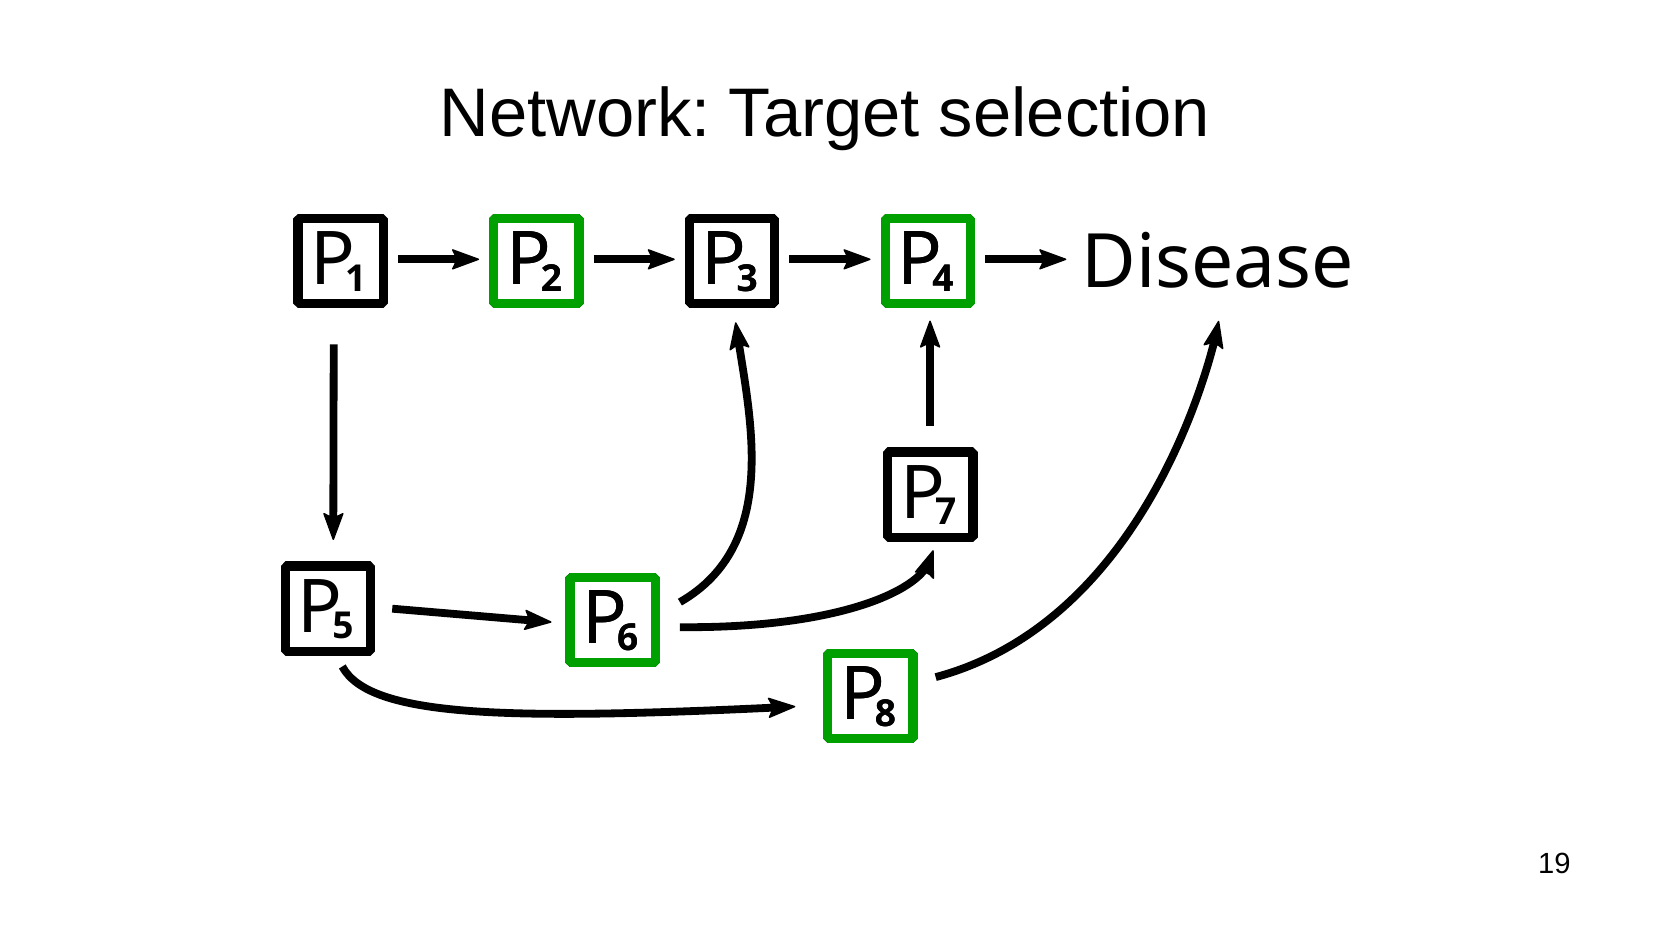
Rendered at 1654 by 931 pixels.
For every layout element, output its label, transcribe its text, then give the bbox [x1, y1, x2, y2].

picture [280, 184, 1373, 744]
title Network: Target selection [80, 35, 1571, 191]
